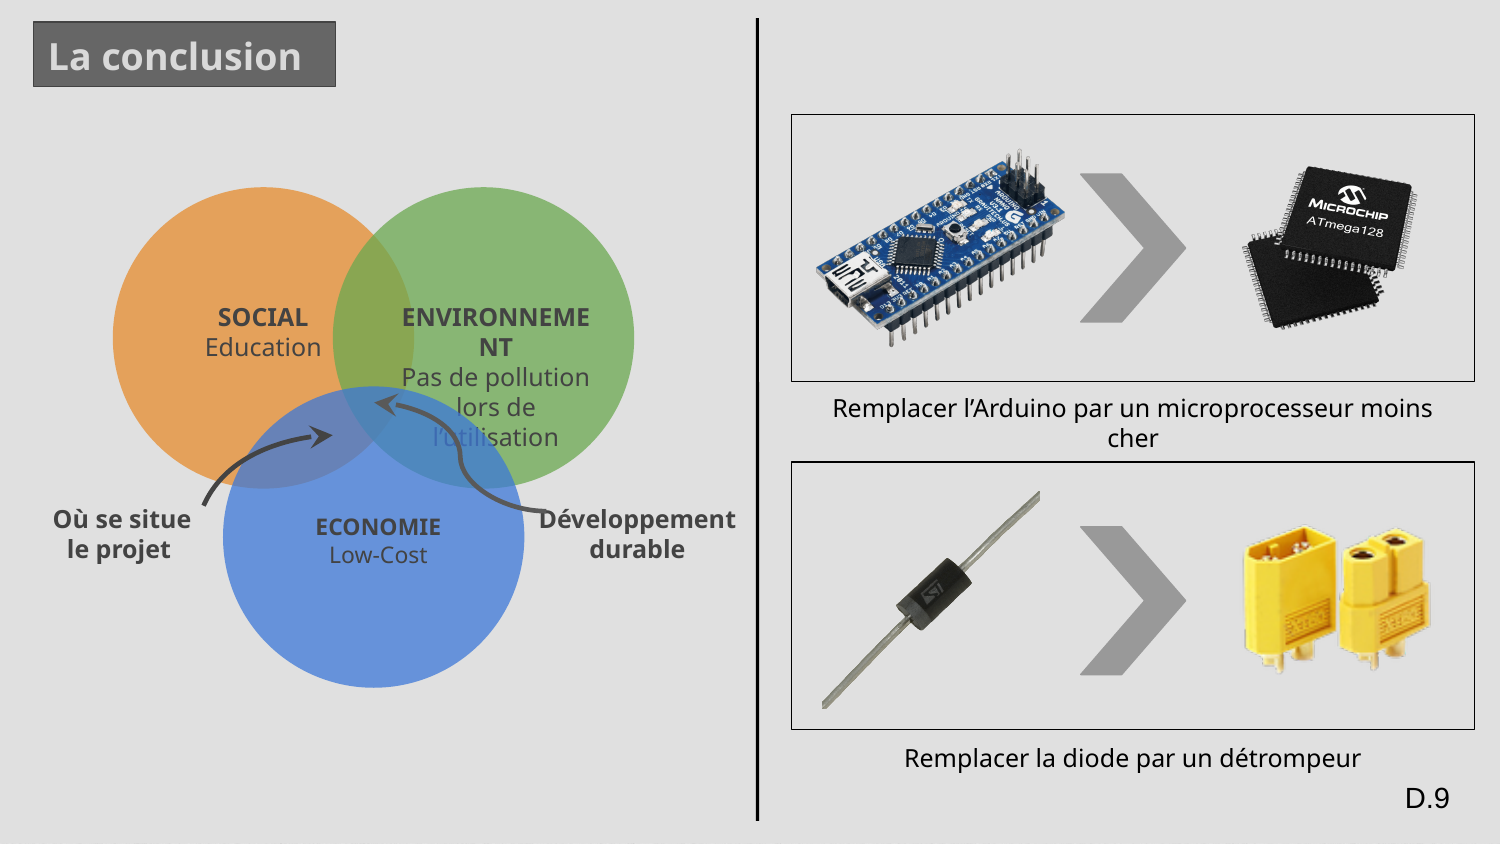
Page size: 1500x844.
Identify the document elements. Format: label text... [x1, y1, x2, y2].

text_box ECONOMIE Low-Cost [274, 497, 483, 577]
picture [822, 491, 1040, 709]
picture [1205, 463, 1456, 715]
text_box SOCIAL Education [169, 286, 341, 365]
text_box Remplacer la diode par un détrompeur [791, 727, 1475, 790]
picture [814, 148, 1066, 348]
title La conclusion [32, 18, 693, 77]
slide_number D.9 [1389, 764, 1480, 830]
text_box [0, 0, 1500, 844]
picture [1233, 158, 1426, 338]
text_box Remplacer l’Arduino par un microprocesseur moins cher [791, 377, 1475, 440]
text_box Où se situe le projet [32, 488, 212, 567]
text_box ENVIRONNEMENT Pas de pollution lors de l’utilisation [381, 286, 611, 365]
text_box Développement durable [520, 488, 755, 567]
